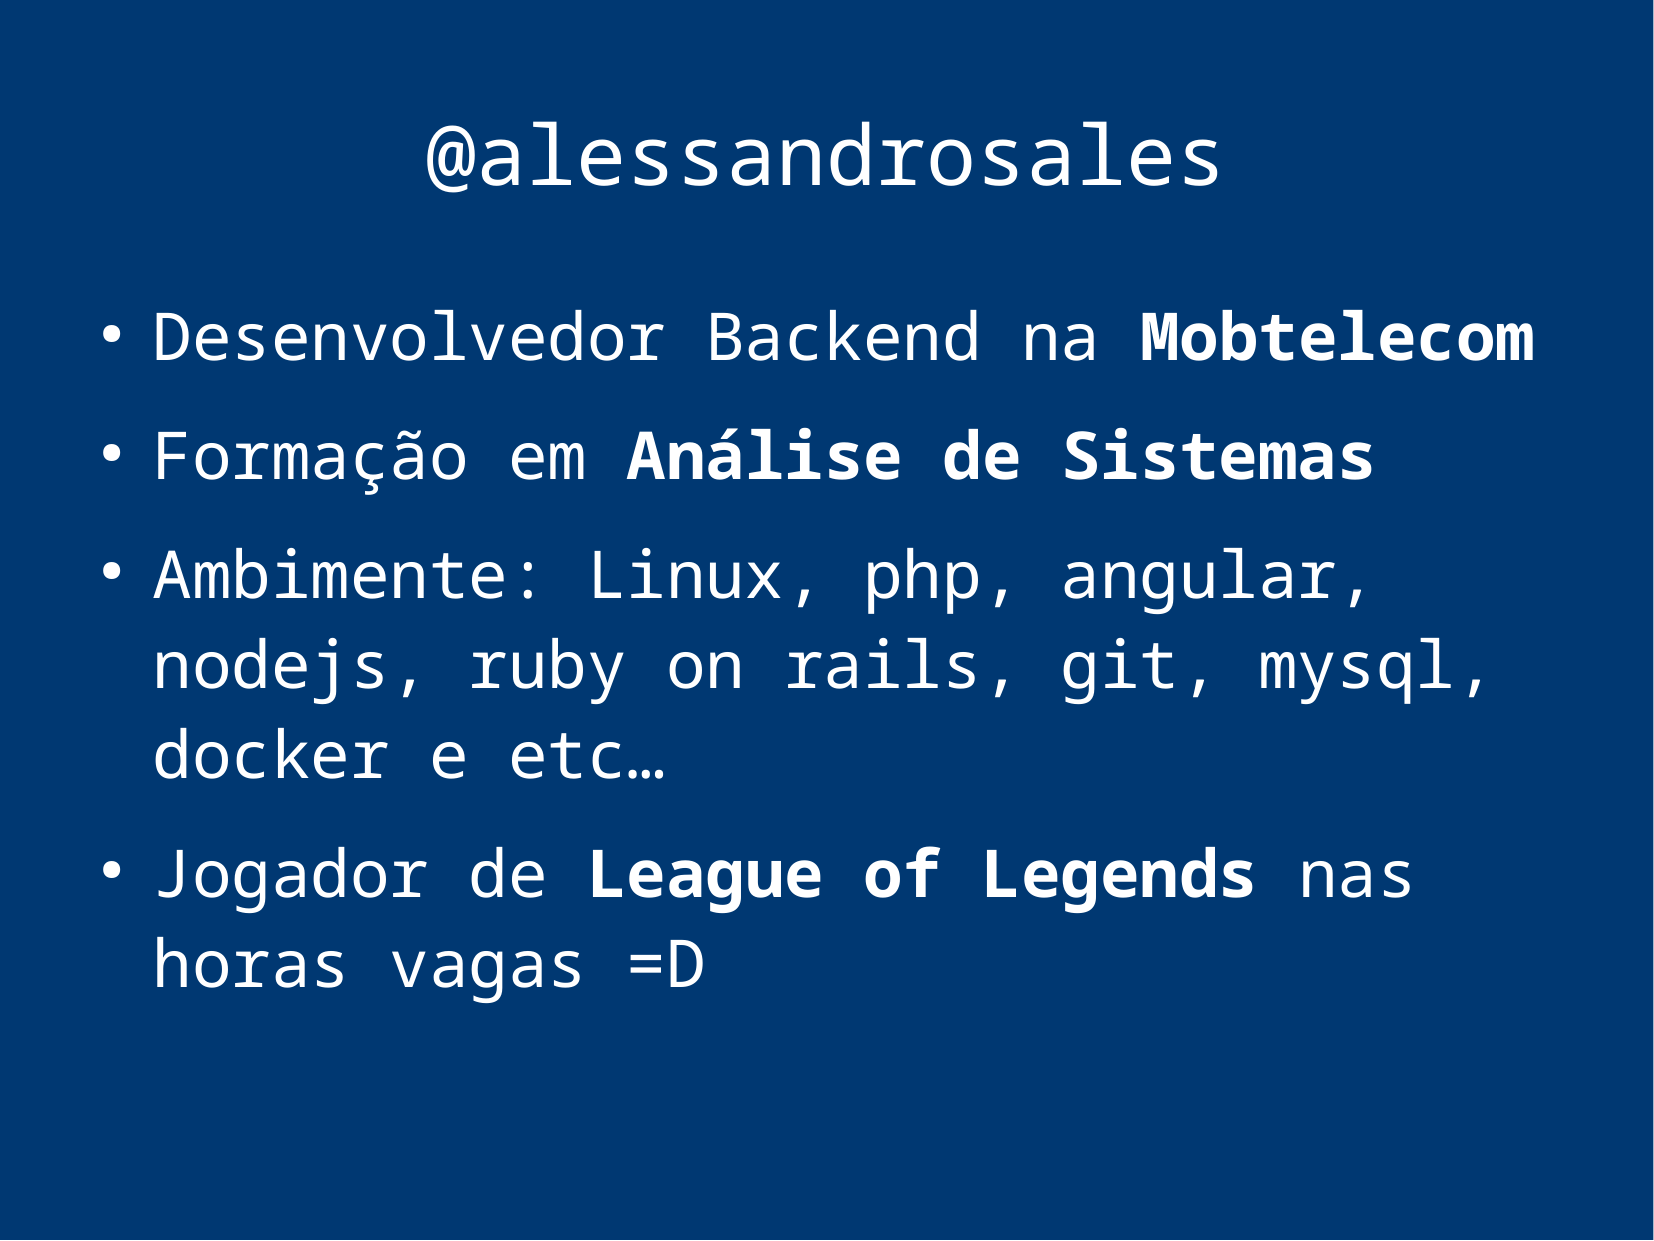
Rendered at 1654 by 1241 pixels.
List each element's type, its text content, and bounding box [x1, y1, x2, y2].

title @alessandrosales [82, 49, 1571, 257]
list Desenvolvedor Backend na Mobtelecom Formação em Análise de Sistemas Ambimente: Linux, php, angular, nodejs, ruby on rails, git, mysql, docker e etc… Jogador de League of Legends nas horas vagas =D [82, 290, 1571, 1010]
